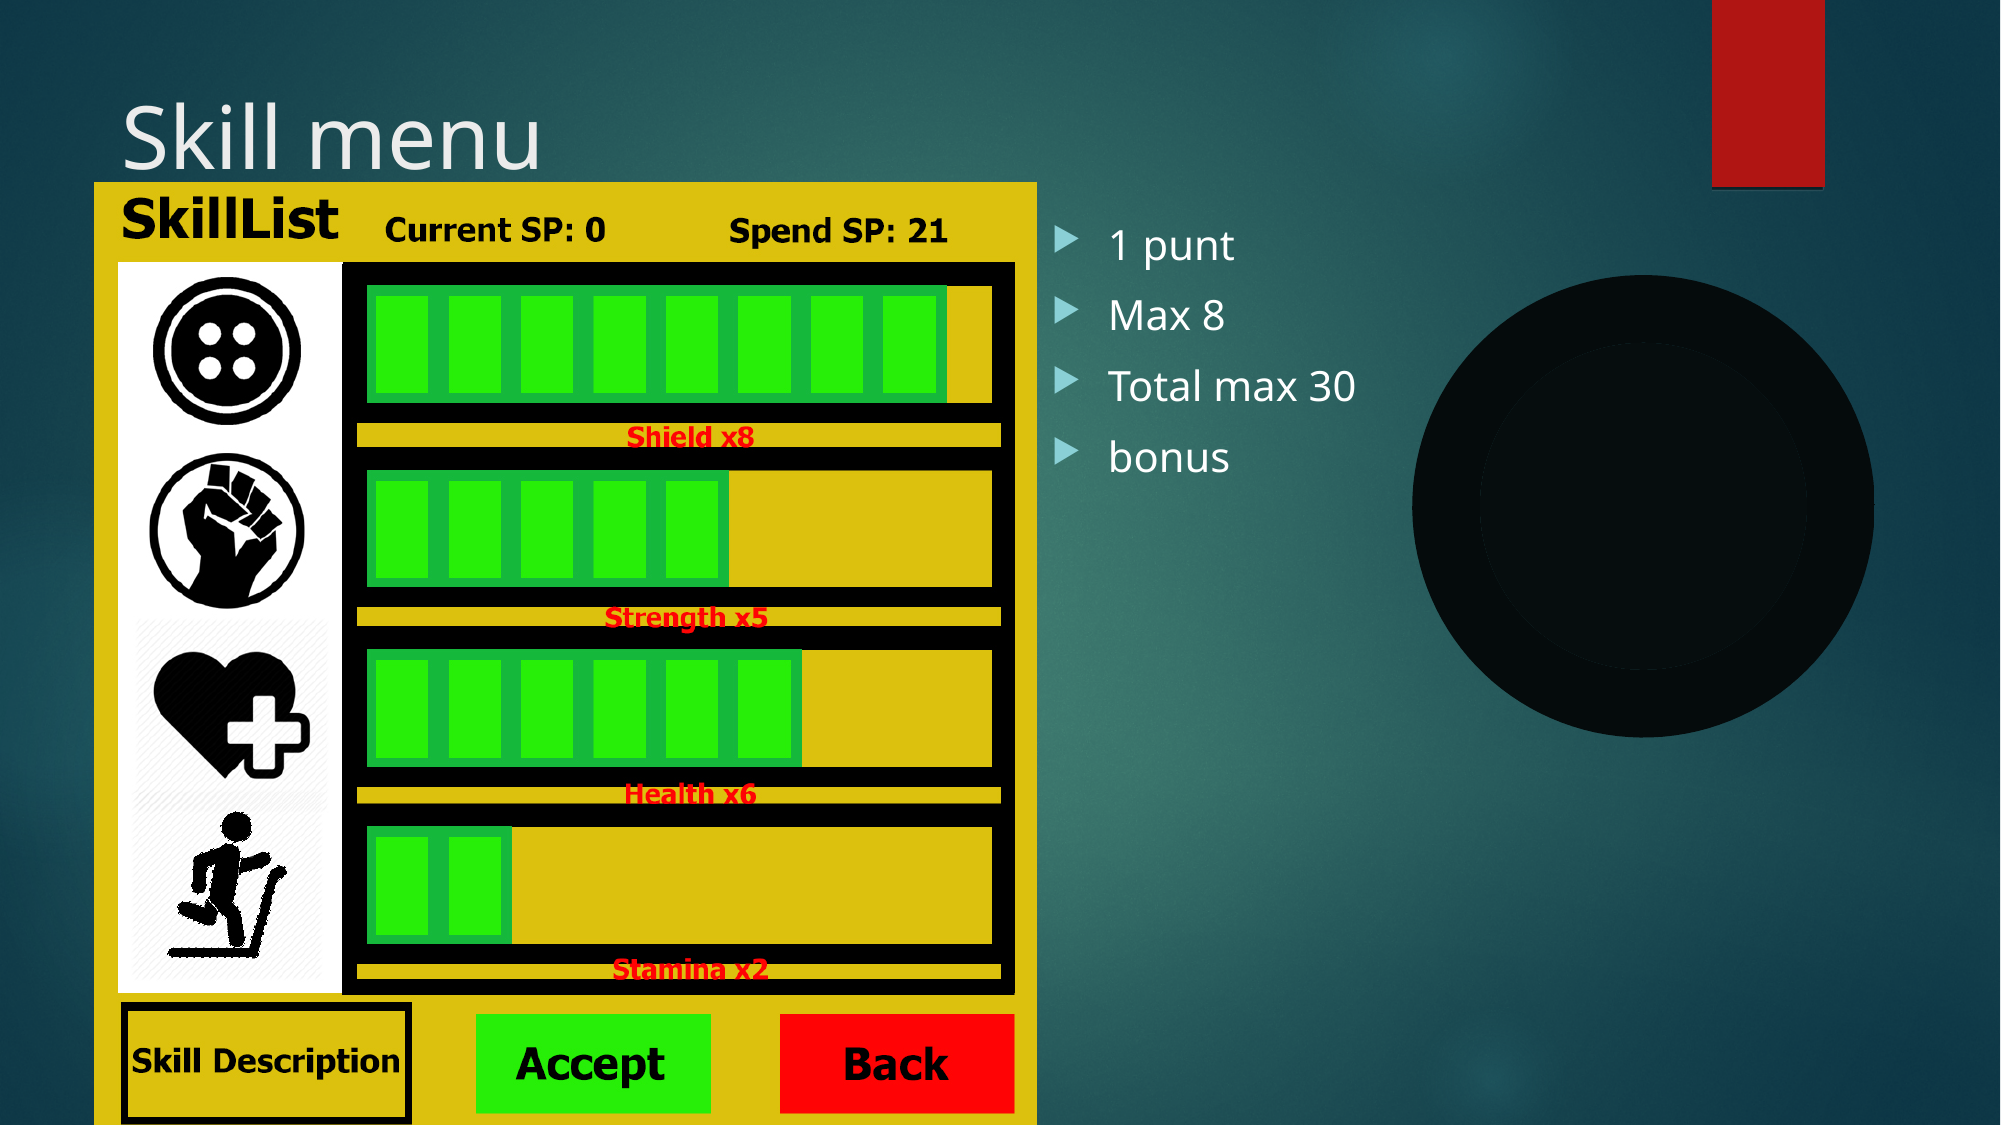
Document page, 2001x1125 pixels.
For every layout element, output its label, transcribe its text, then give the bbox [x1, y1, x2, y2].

picture [94, 182, 1037, 1125]
list 1 punt Max 8 Total max 30 bonus [1036, 210, 1581, 899]
title Skill menu [106, 74, 1649, 183]
